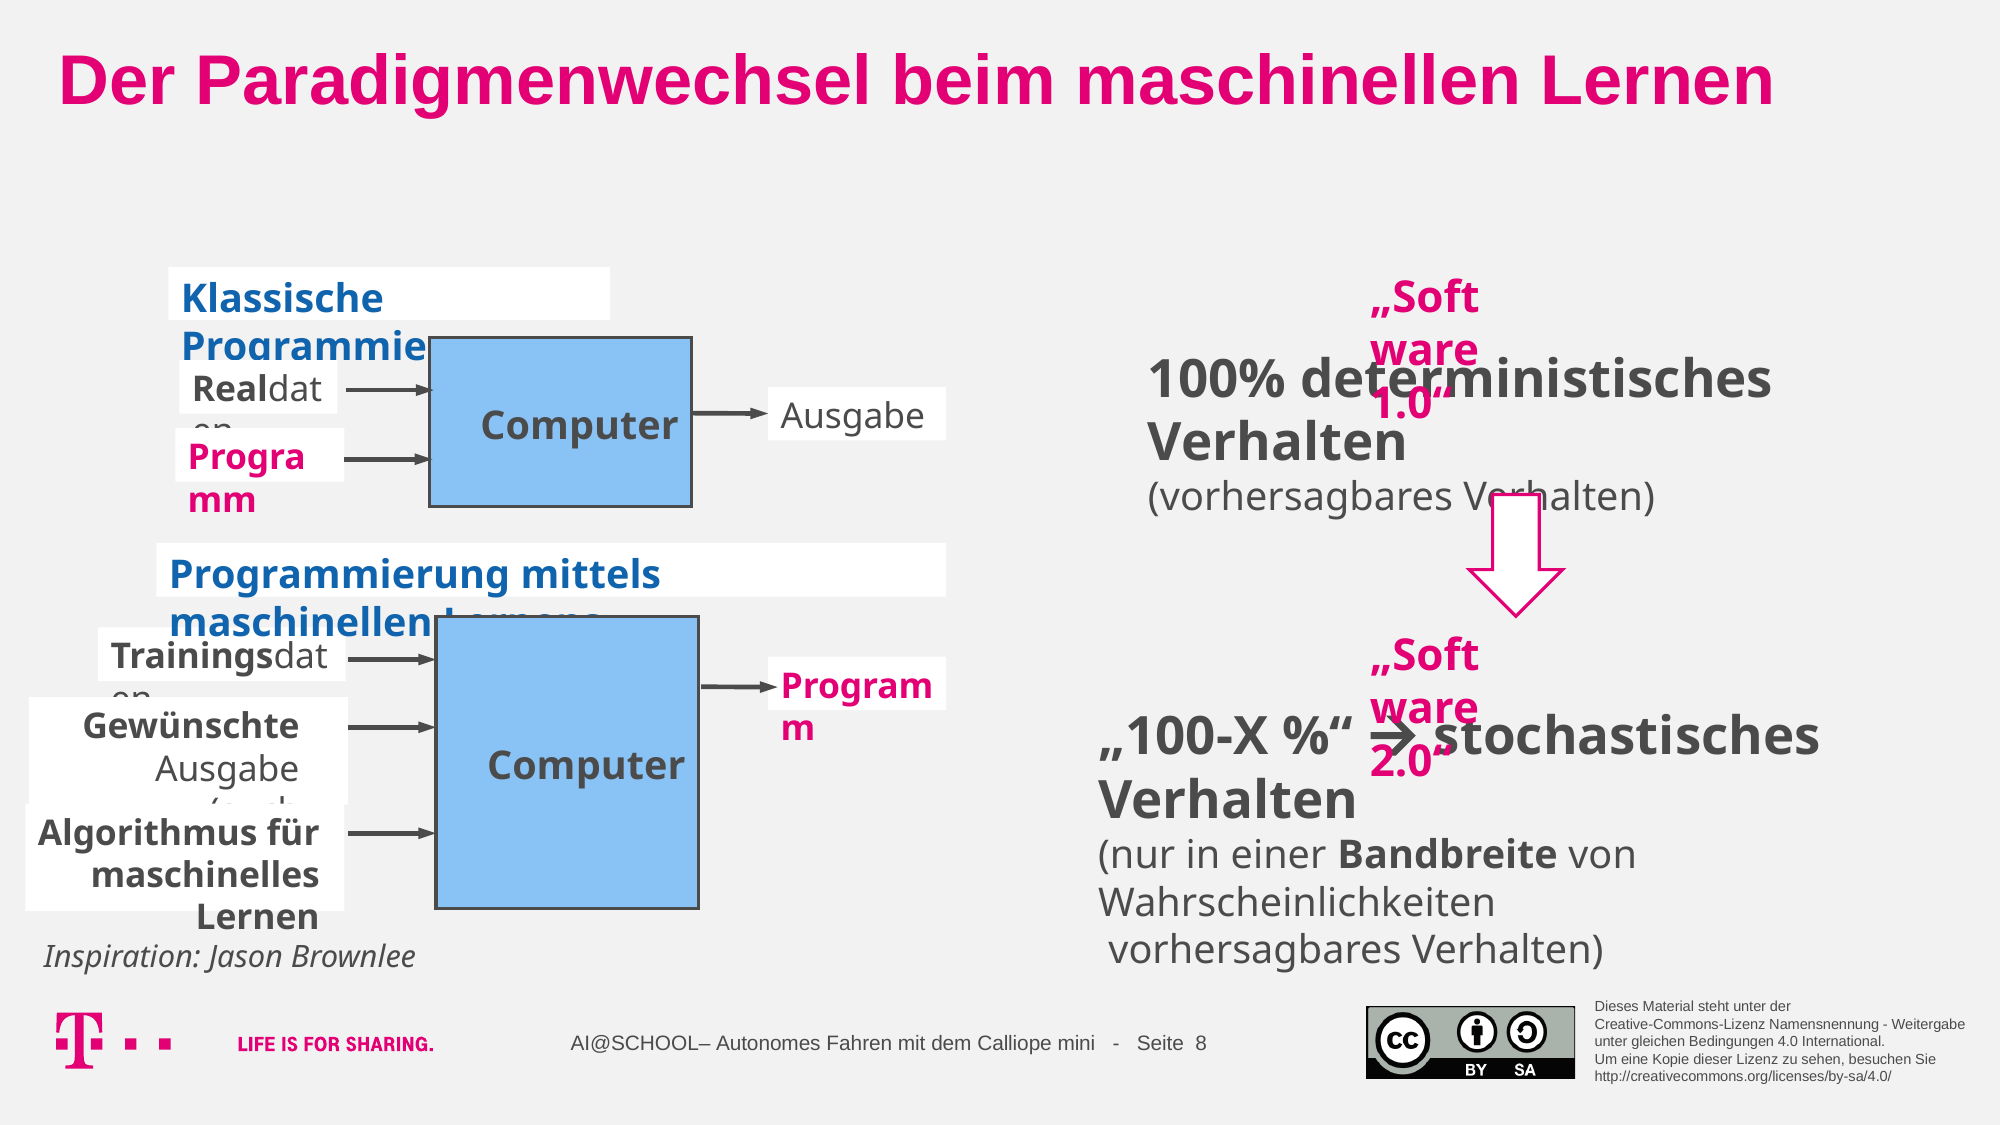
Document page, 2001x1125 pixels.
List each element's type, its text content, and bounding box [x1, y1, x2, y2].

text_box 100% deterministisches Verhalten (vorhersagbares Verhalten) [1135, 337, 1914, 474]
text_box [1469, 494, 1563, 617]
text_box Gewünschte Ausgabe (auch Trainingsdaten) [28, 697, 349, 805]
text_box Computer [436, 617, 698, 908]
text_box Realdaten [179, 360, 338, 414]
text_box Ausgabe [768, 386, 947, 441]
text_box Computer [429, 338, 691, 507]
text_box Programm [175, 428, 345, 482]
text_box Trainingsdaten [98, 627, 346, 681]
text_box Programm [768, 656, 947, 711]
text_box „Software 1.0“ [1357, 262, 1516, 422]
title Der Paradigmenwechsel beim maschinellen Lernen [0, 43, 1888, 132]
text_box „100-X %“  stochastisches Verhalten (nur in einer Bandbreite von Wahrscheinlichkeiten vorhersagbares Verhalten) [1085, 695, 1944, 881]
text_box Programmierung mittels maschinellen Lernens [156, 543, 947, 597]
text_box Klassische Programmierung [168, 266, 611, 321]
text_box „Software 2.0“ [1357, 620, 1516, 780]
text_box Algorithmus für maschinelles Lernen [25, 803, 345, 912]
text_box Inspiration: Jason Brownlee [29, 929, 431, 986]
